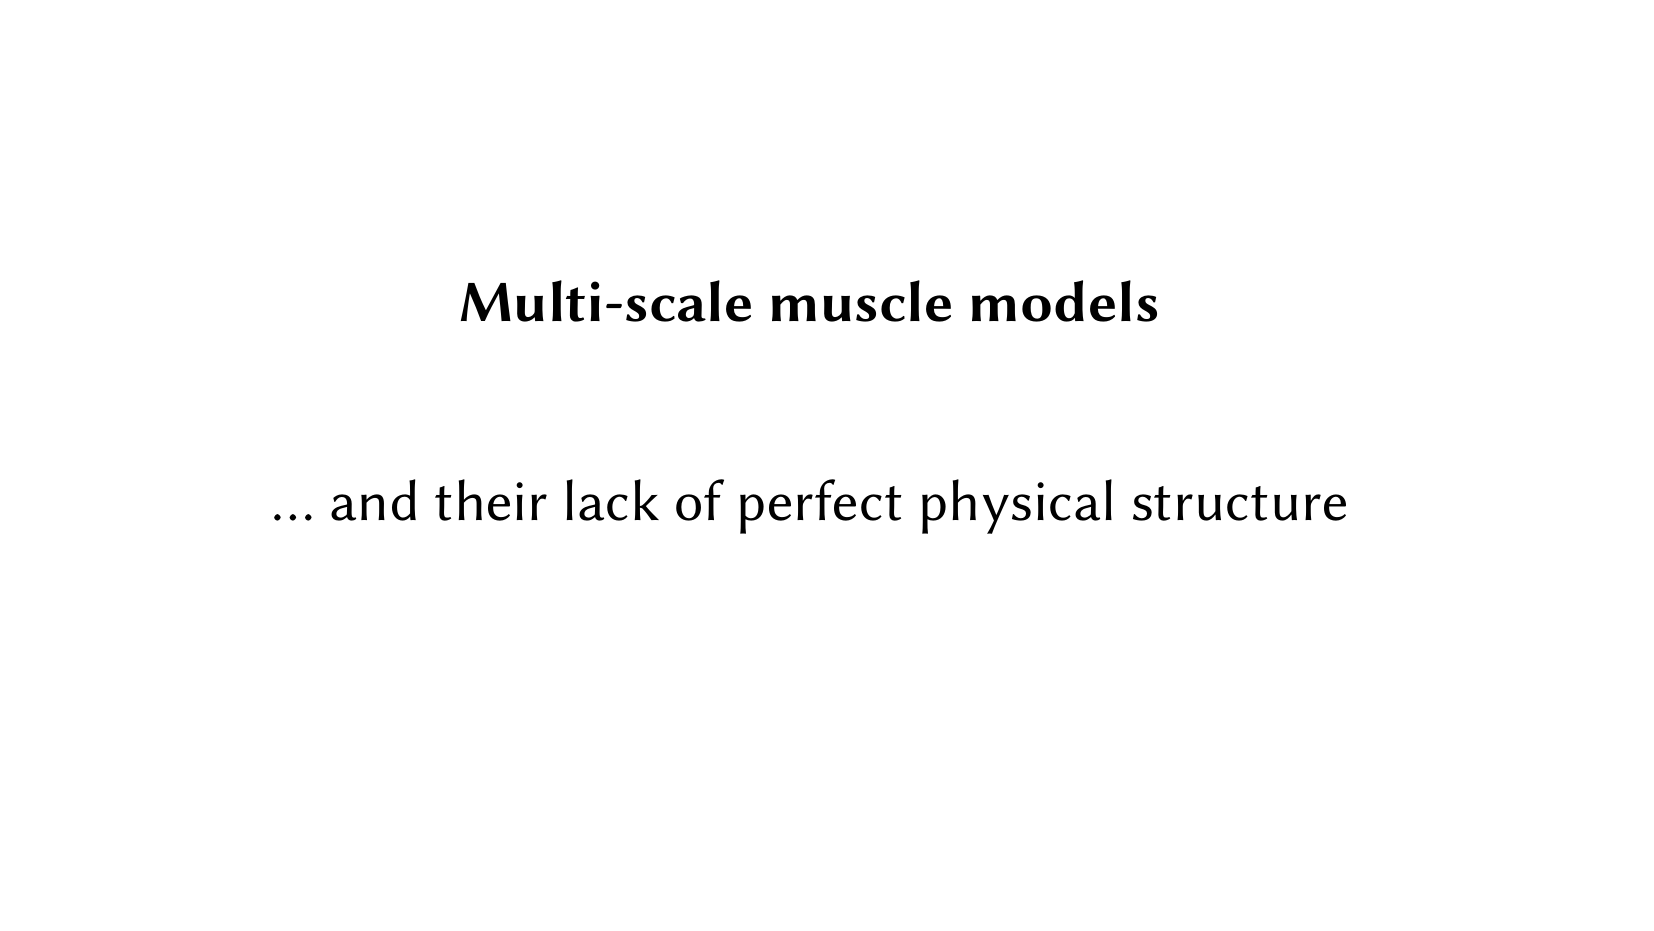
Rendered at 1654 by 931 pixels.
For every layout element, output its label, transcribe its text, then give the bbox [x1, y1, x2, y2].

text_box Multi-scale muscle models … and their lack of perfect physical structure [256, 262, 1364, 543]
